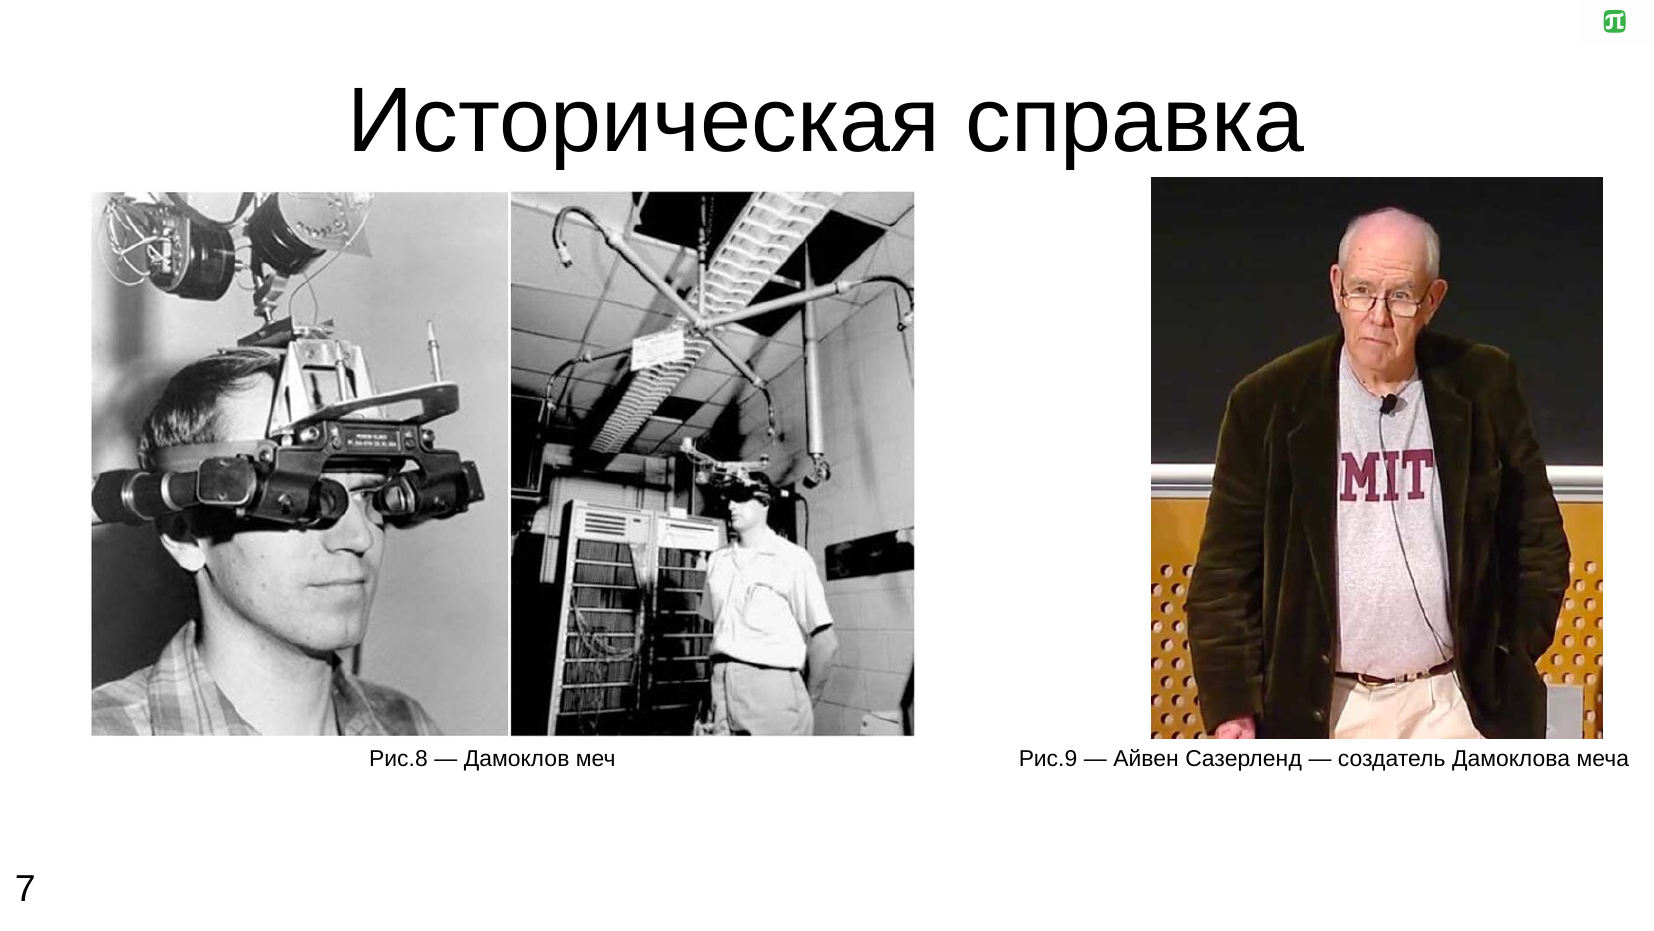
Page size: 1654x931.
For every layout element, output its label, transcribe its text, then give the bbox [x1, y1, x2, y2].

picture [88, 188, 916, 739]
text_box [0, 860, 562, 931]
picture [1579, 0, 1654, 46]
picture [1151, 177, 1603, 738]
text_box Рис.8 — Дамоклов меч [354, 738, 650, 805]
text_box Рис.9 — Айвен Сазерленд — создатель Дамоклова меча [1003, 738, 1654, 805]
title Историческая справка [82, 37, 1571, 193]
